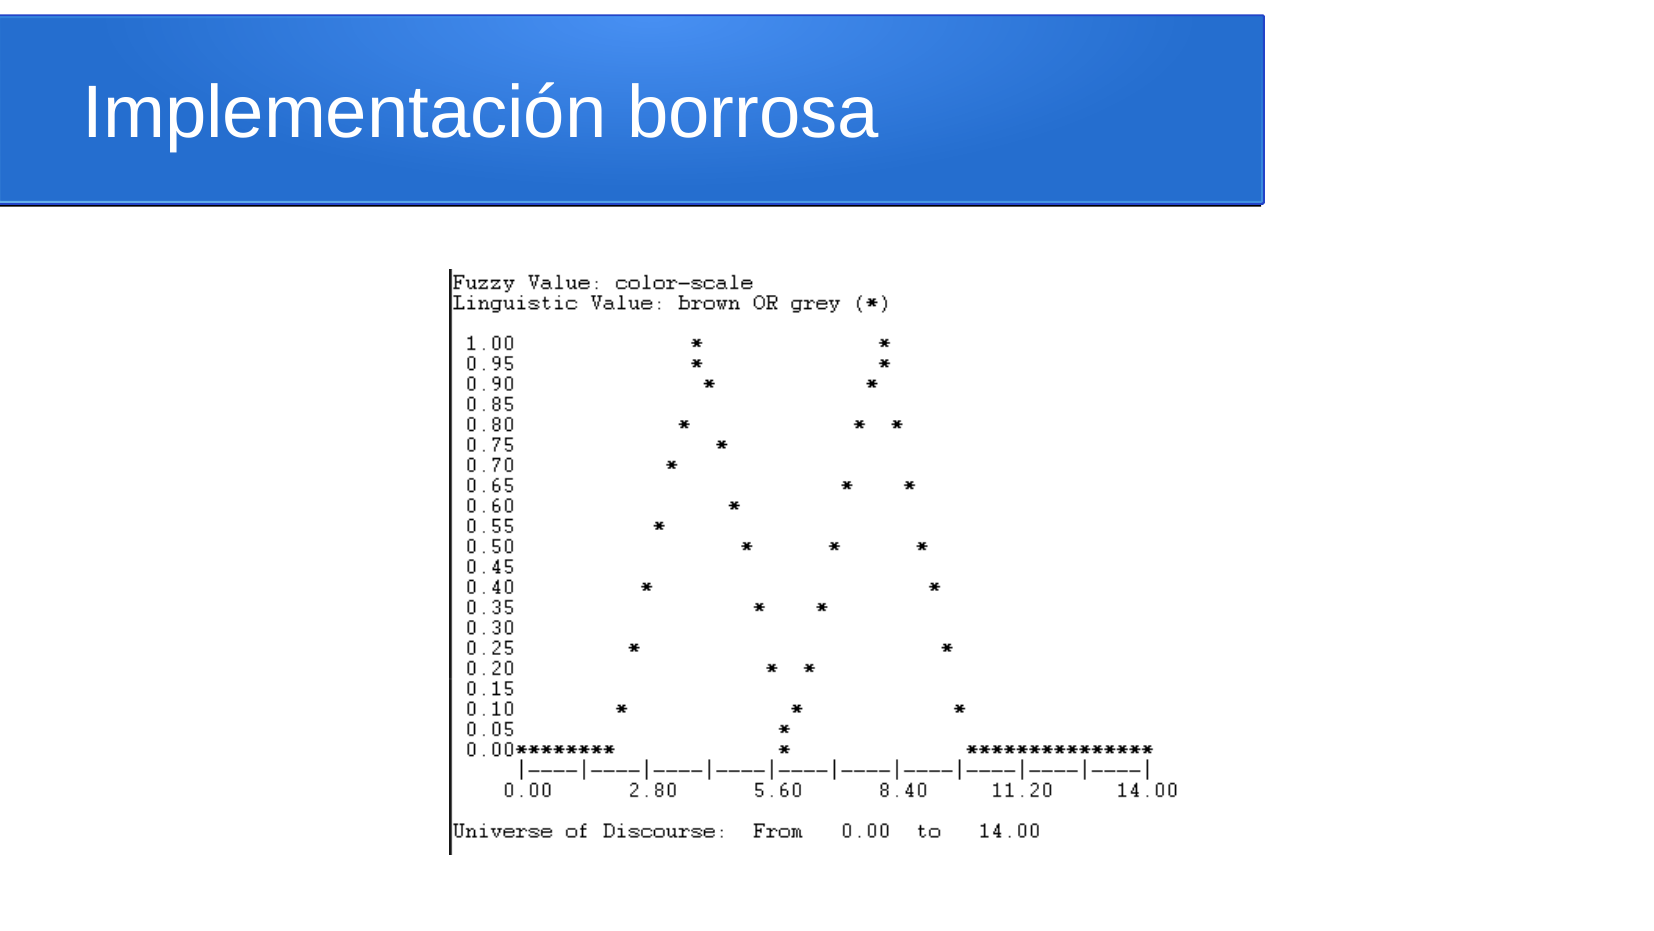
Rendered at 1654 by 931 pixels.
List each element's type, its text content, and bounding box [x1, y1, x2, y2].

title Implementación borrosa [82, 35, 1235, 189]
picture [449, 269, 1186, 856]
